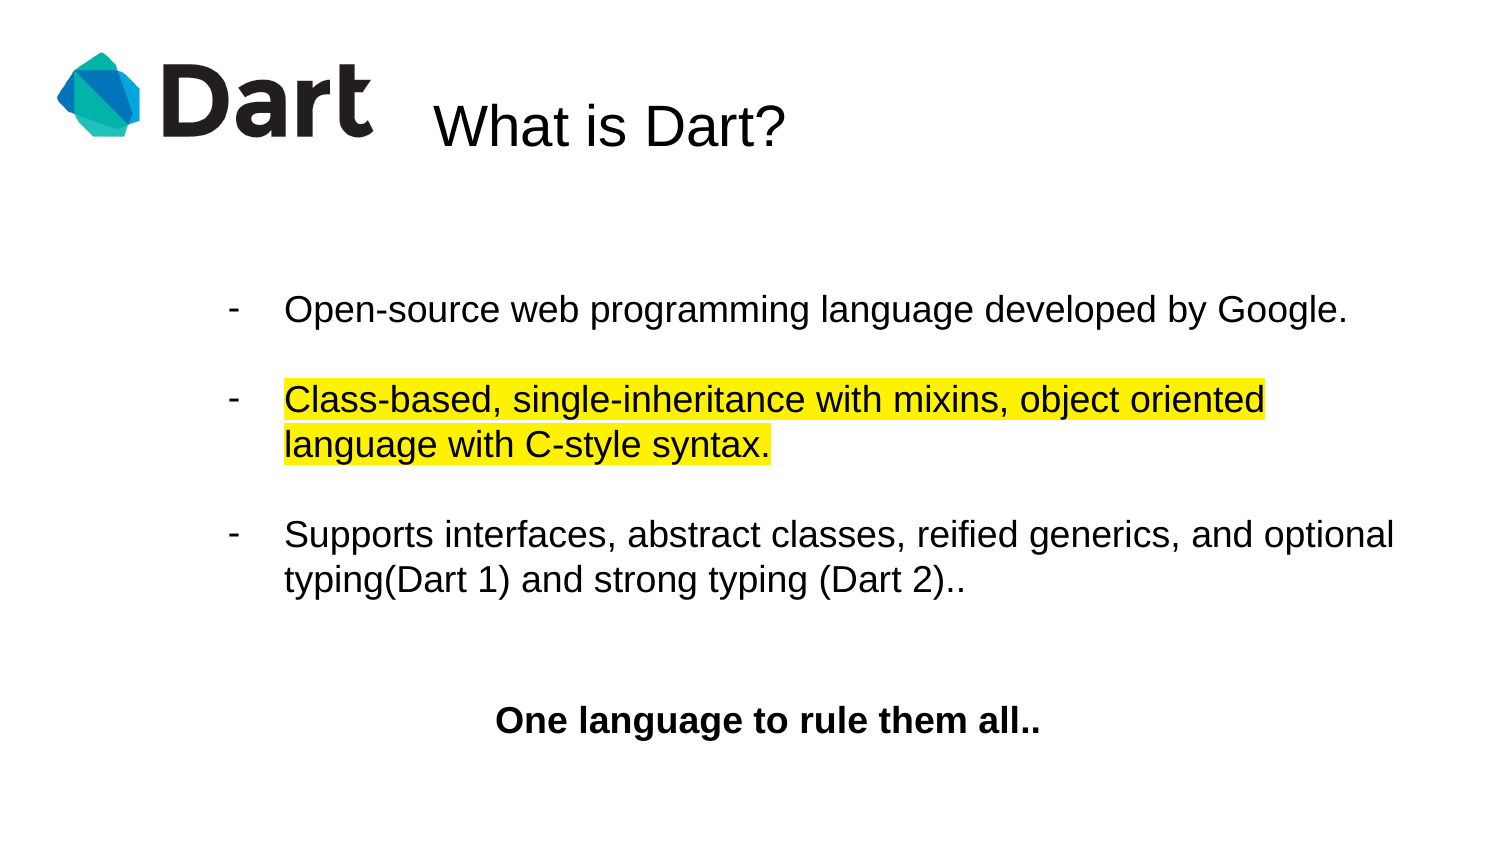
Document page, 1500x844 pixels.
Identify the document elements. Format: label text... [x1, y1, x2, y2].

text_box Open-source web programming language developed by Google. Class-based, single-inheritance with mixins, object oriented language with C-style syntax. Supports interfaces, abstract classes, reified generics, and optional typing(Dart 1) and strong typing (Dart 2).. [194, 269, 1422, 676]
text_box One language to rule them all.. [241, 681, 1295, 776]
picture [53, 48, 378, 143]
title What is Dart? [418, 72, 1449, 167]
